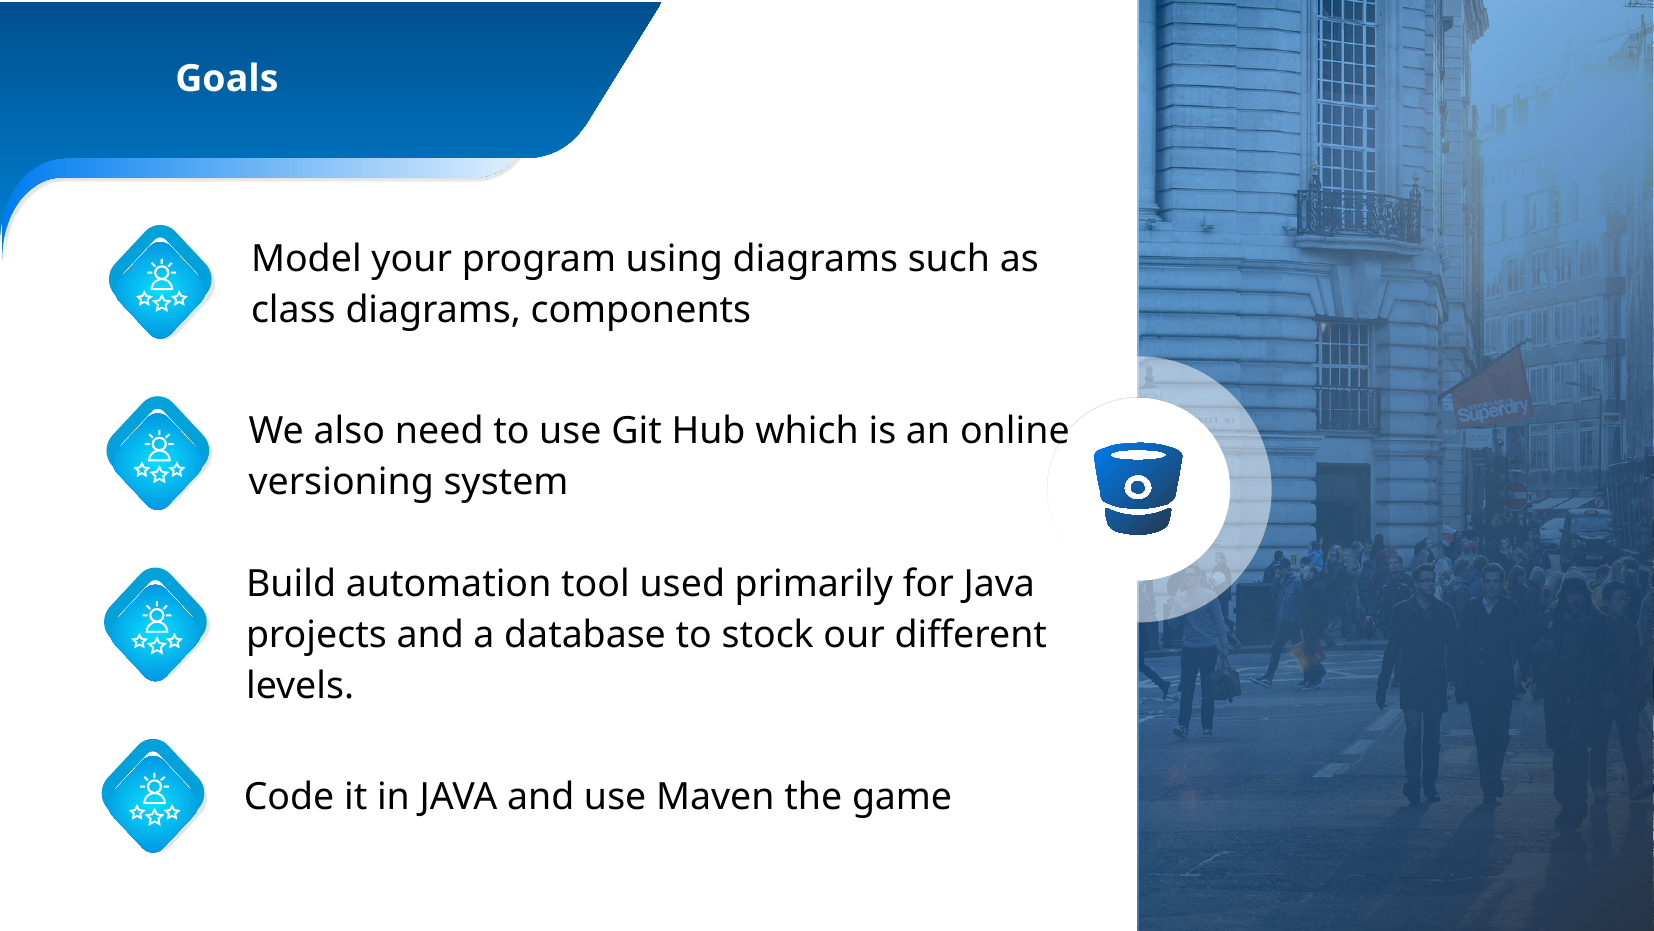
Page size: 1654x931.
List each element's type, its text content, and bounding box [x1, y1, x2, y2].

text_box Code it in JAVA and use Maven the game [228, 761, 1092, 831]
text_box [0, 2, 662, 263]
text_box Model your program using diagrams such as class diagrams, components [236, 224, 1099, 348]
text_box Build automation tool used primarily for Java projects and a database to stock our different levels. [231, 549, 1094, 727]
text_box Goals [160, 46, 294, 107]
text_box We also need to use Git Hub which is an online versioning system [233, 395, 1097, 519]
text_box [1008, 0, 1654, 931]
text_box [112, 402, 203, 510]
text_box [107, 745, 199, 853]
text_box [115, 231, 206, 339]
text_box [110, 573, 201, 682]
